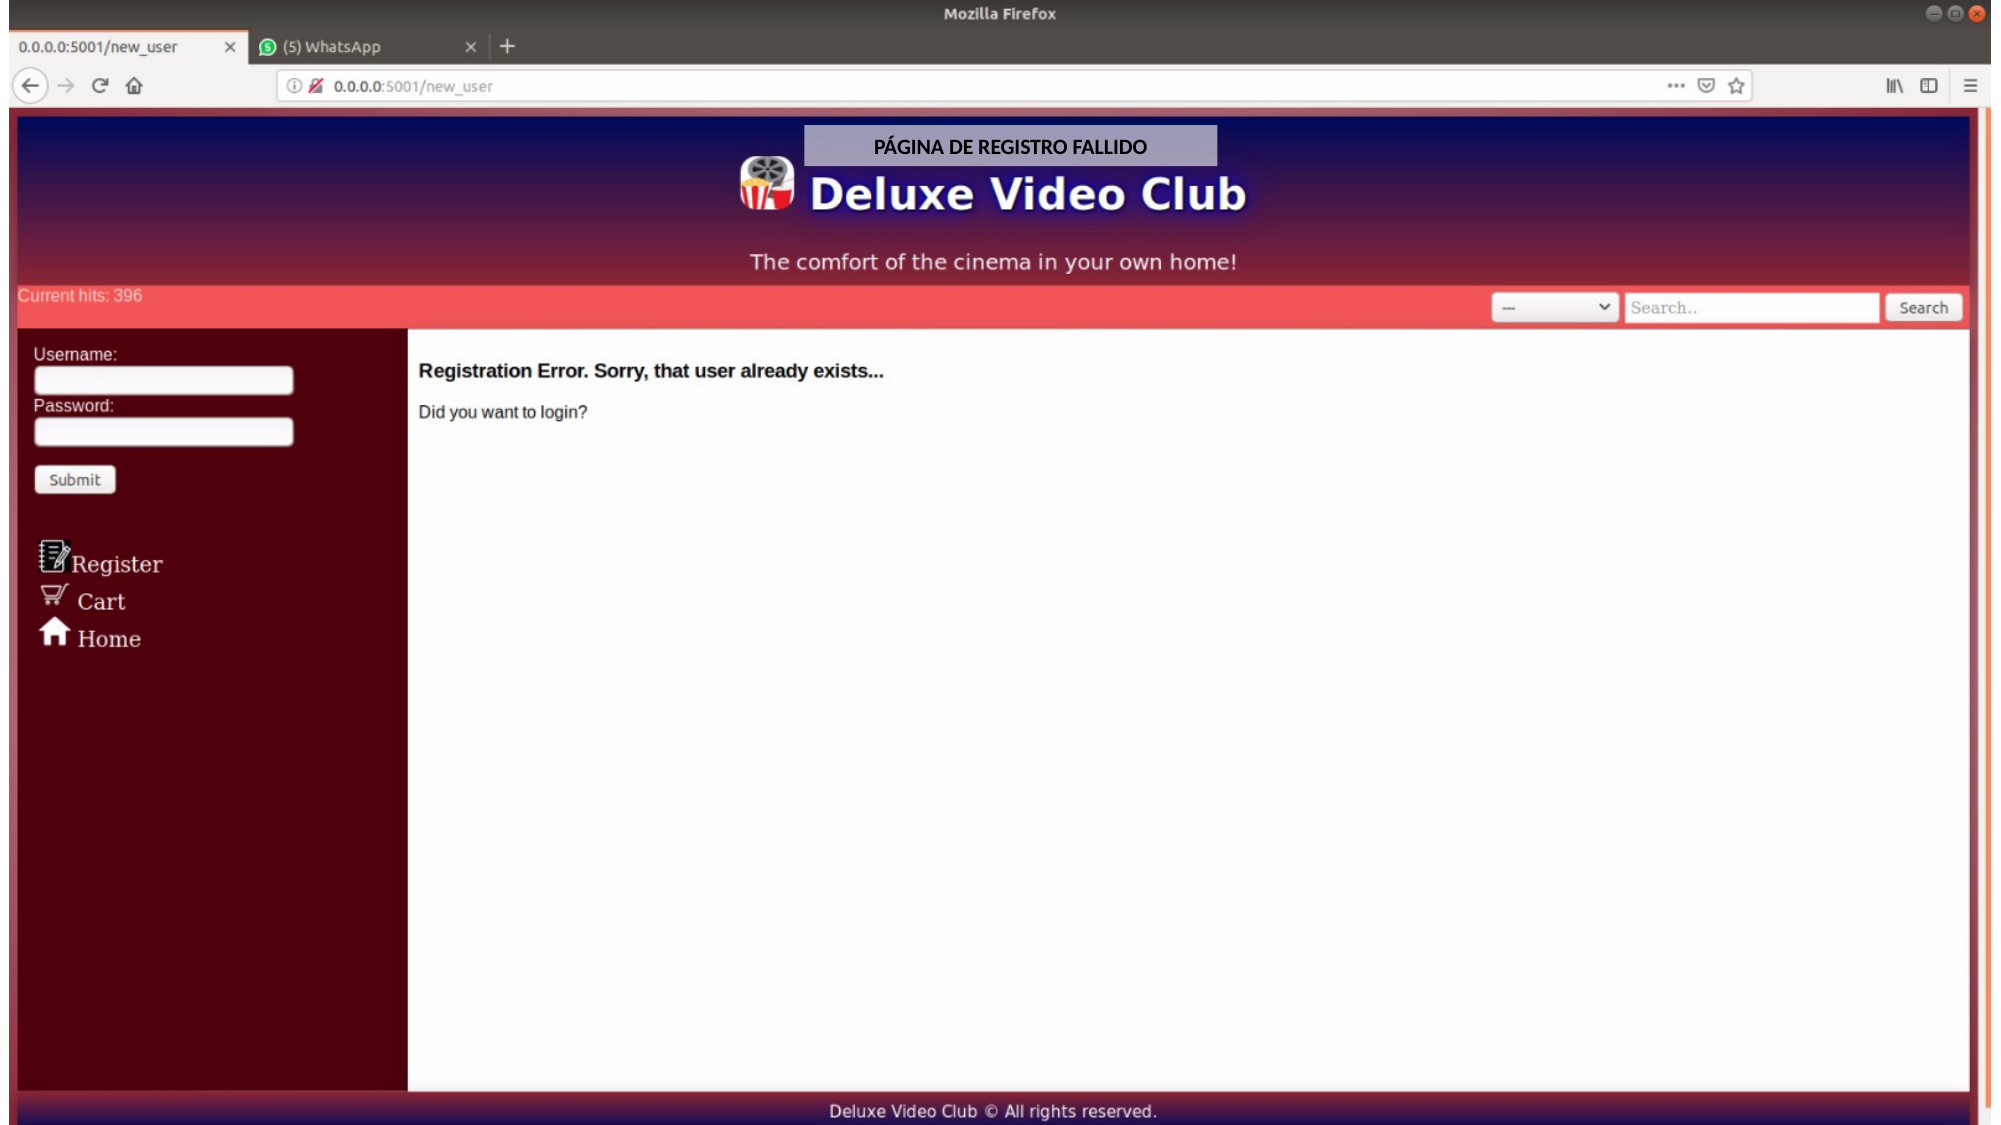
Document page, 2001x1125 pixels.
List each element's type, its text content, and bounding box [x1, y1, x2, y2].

text_box PÁGINA DE REGISTRO FALLIDO [804, 125, 1218, 167]
picture [9, 0, 1991, 1125]
